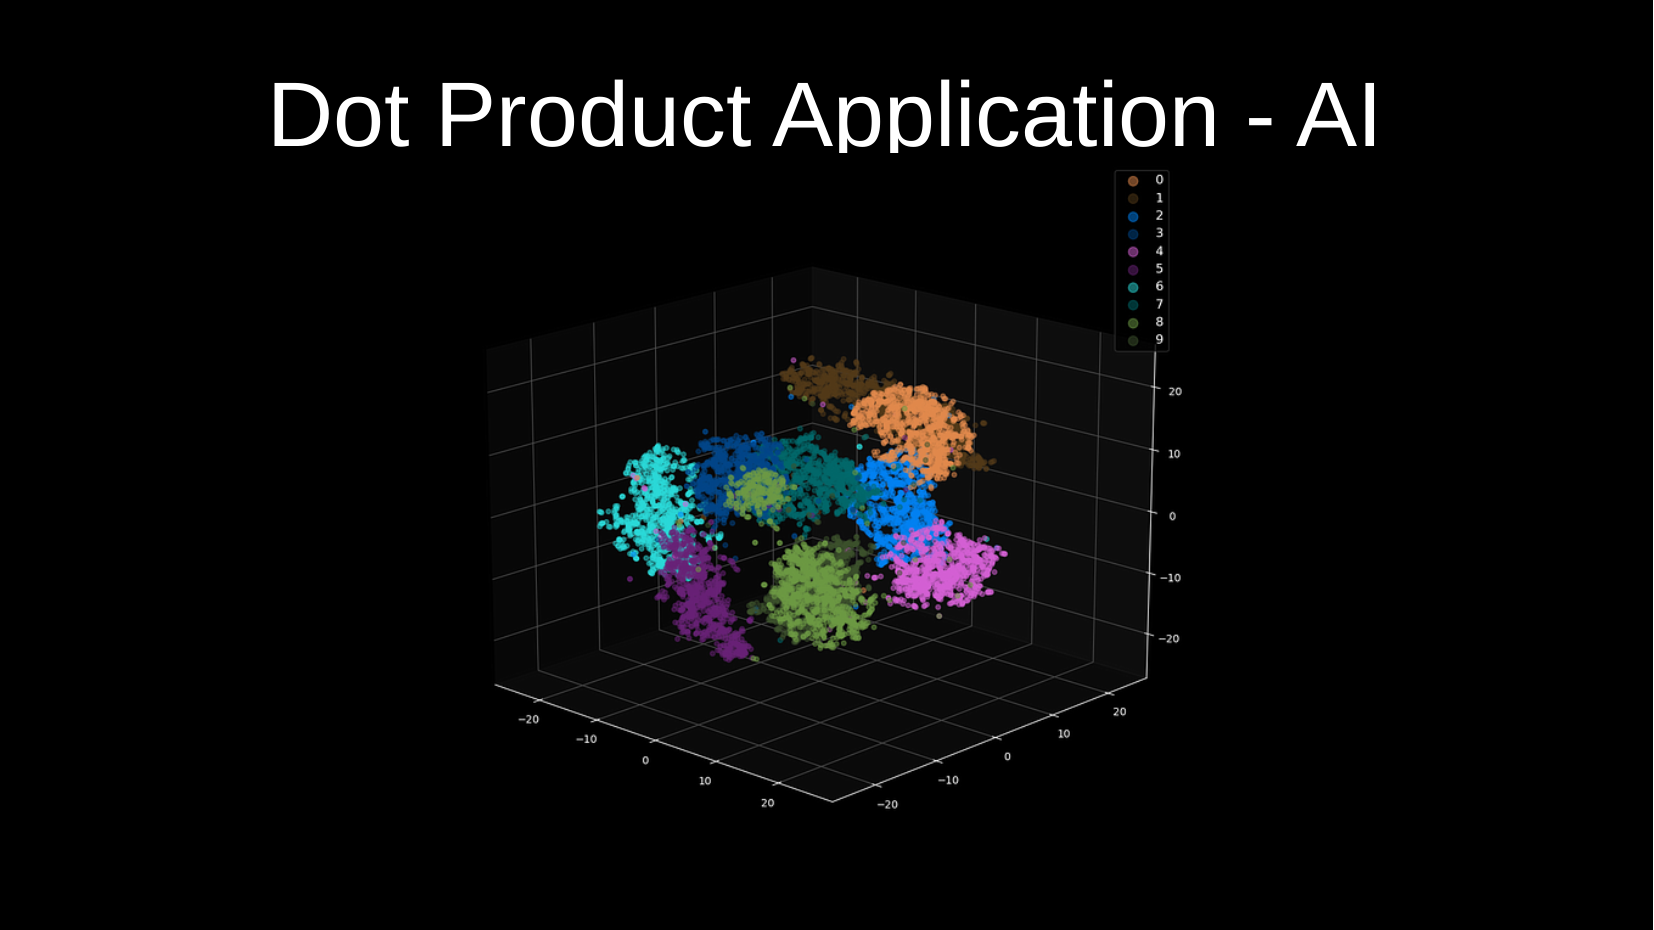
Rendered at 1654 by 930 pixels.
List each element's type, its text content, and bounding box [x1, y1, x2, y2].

title Dot Product Application - AI [82, 37, 1571, 193]
picture [82, 153, 1542, 901]
